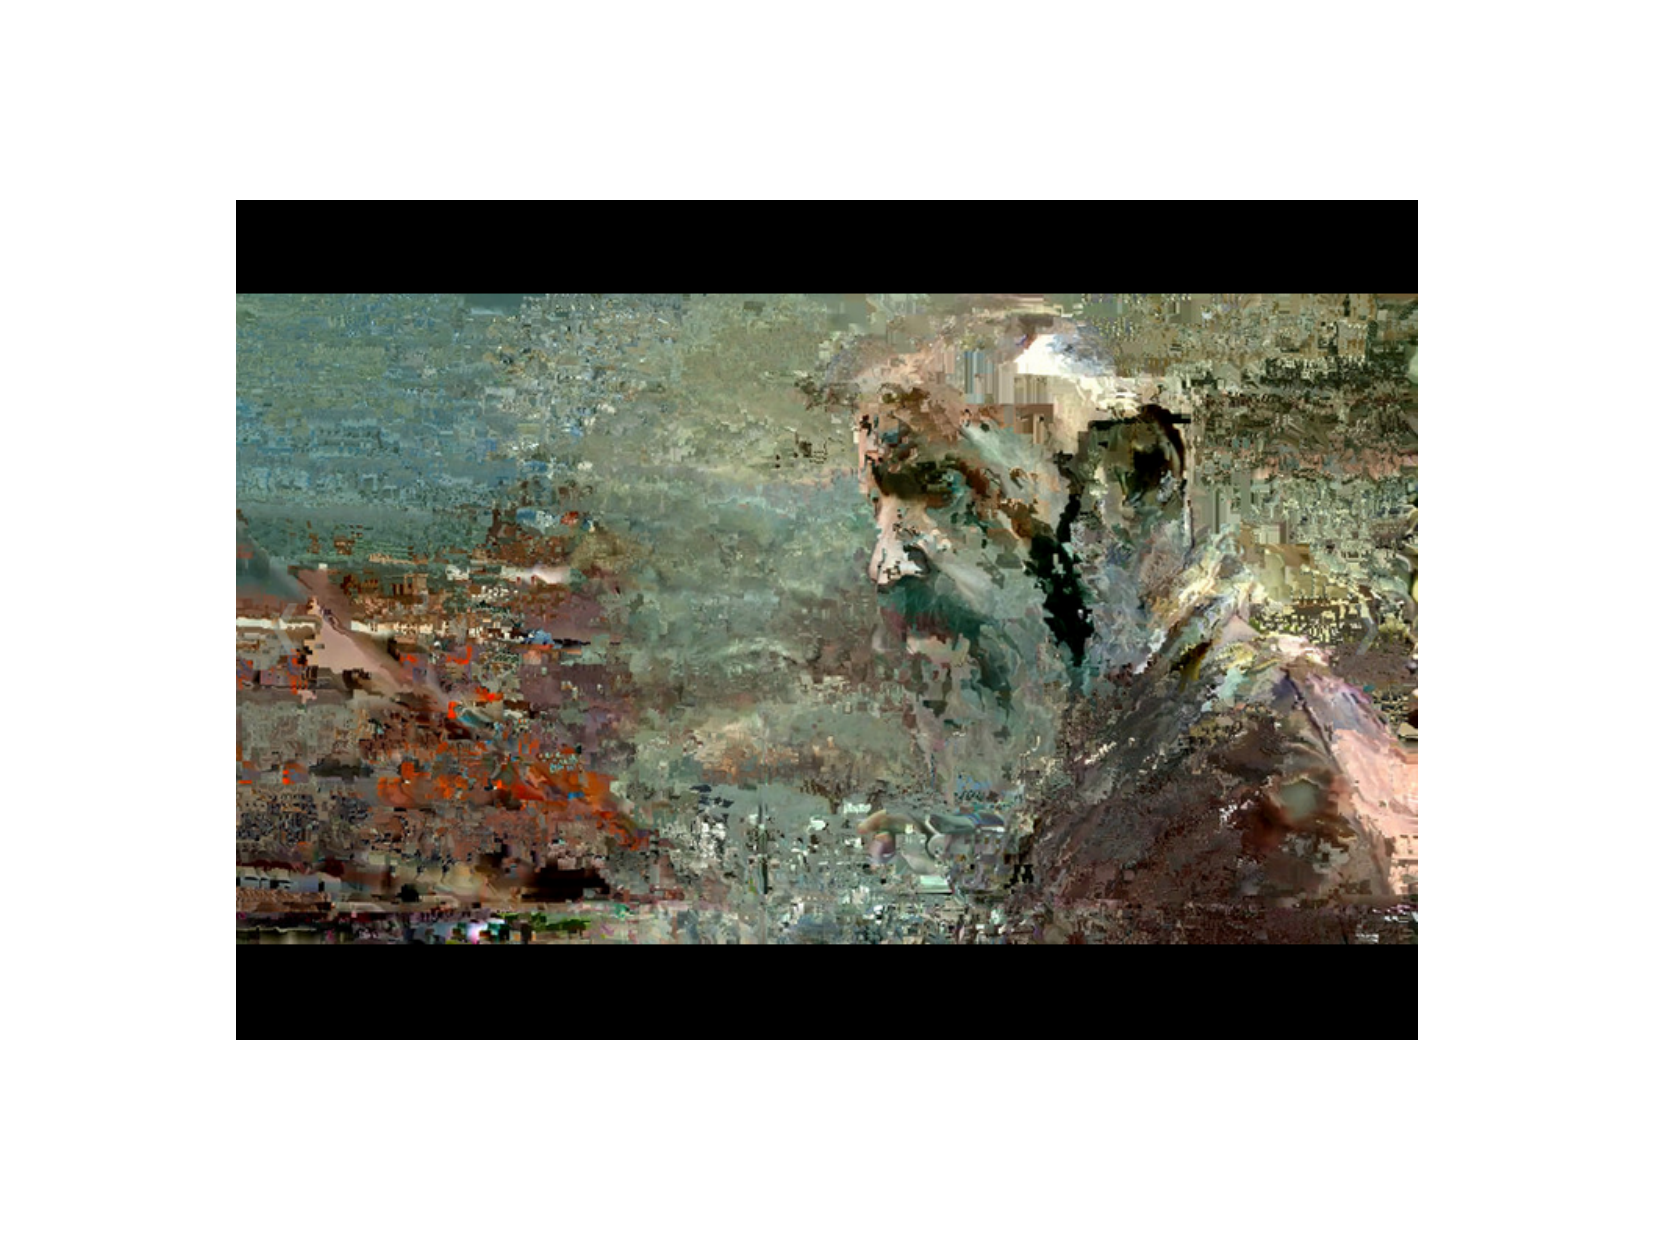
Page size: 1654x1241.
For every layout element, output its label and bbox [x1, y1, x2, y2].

picture [236, 200, 1418, 1040]
